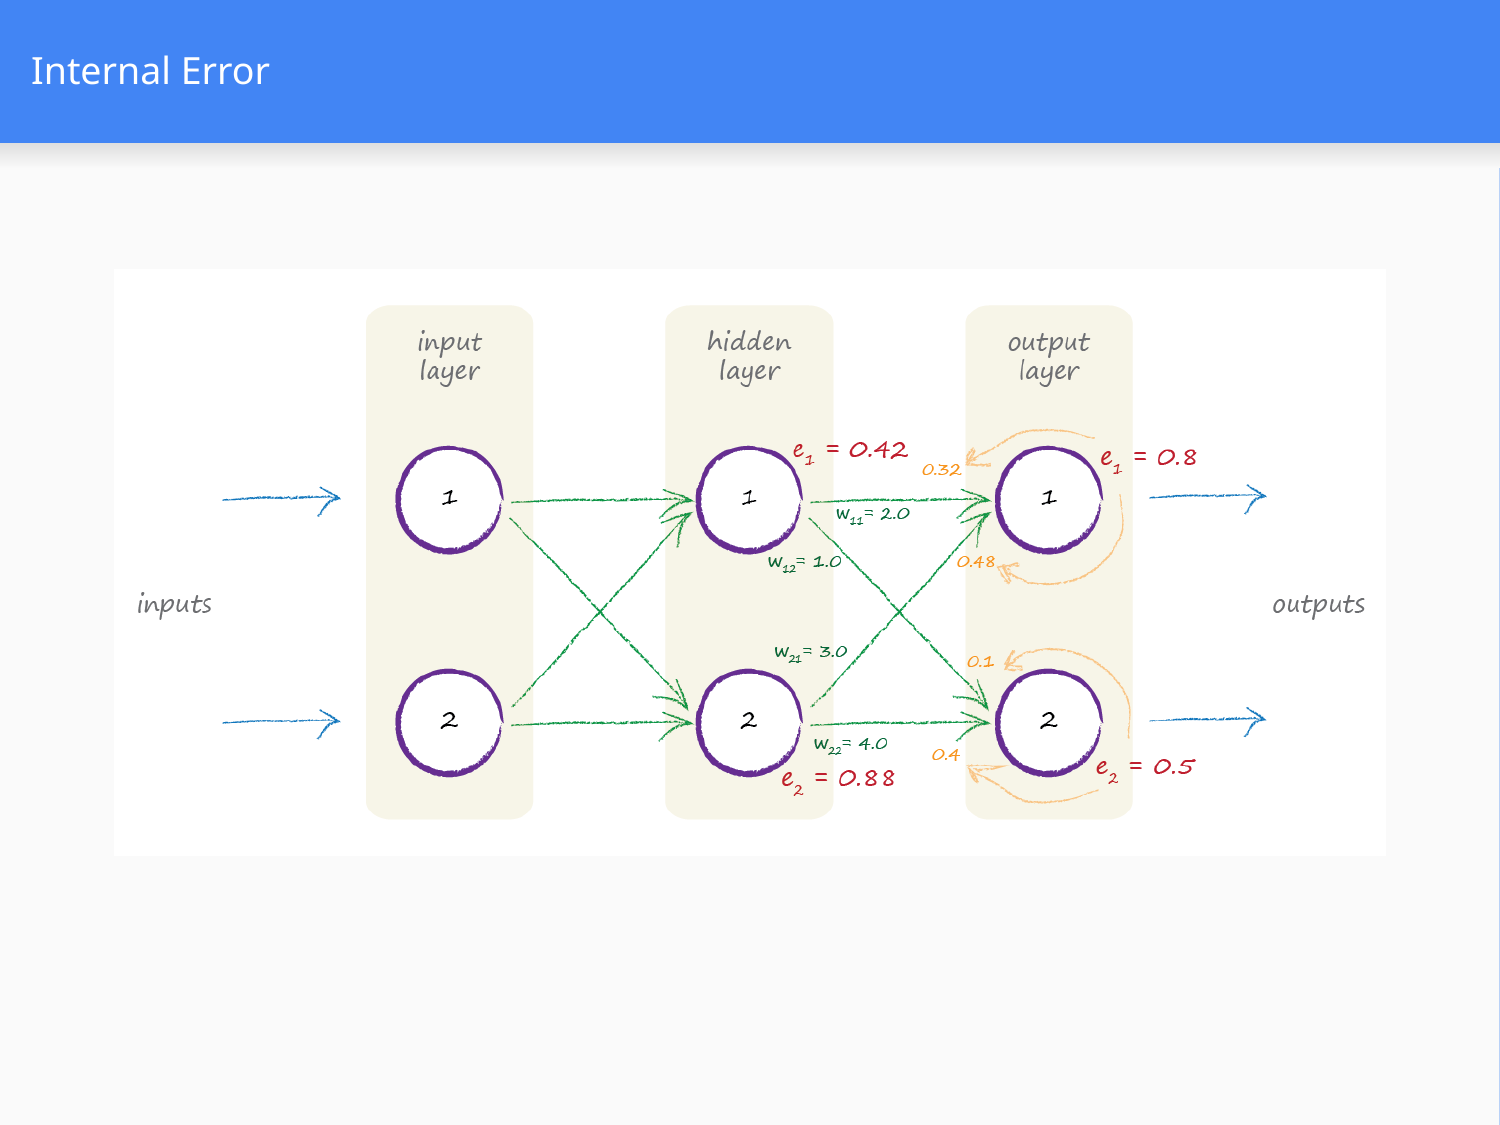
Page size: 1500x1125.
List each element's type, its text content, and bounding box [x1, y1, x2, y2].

picture [114, 269, 1386, 856]
title Internal Error [16, 3, 1464, 136]
